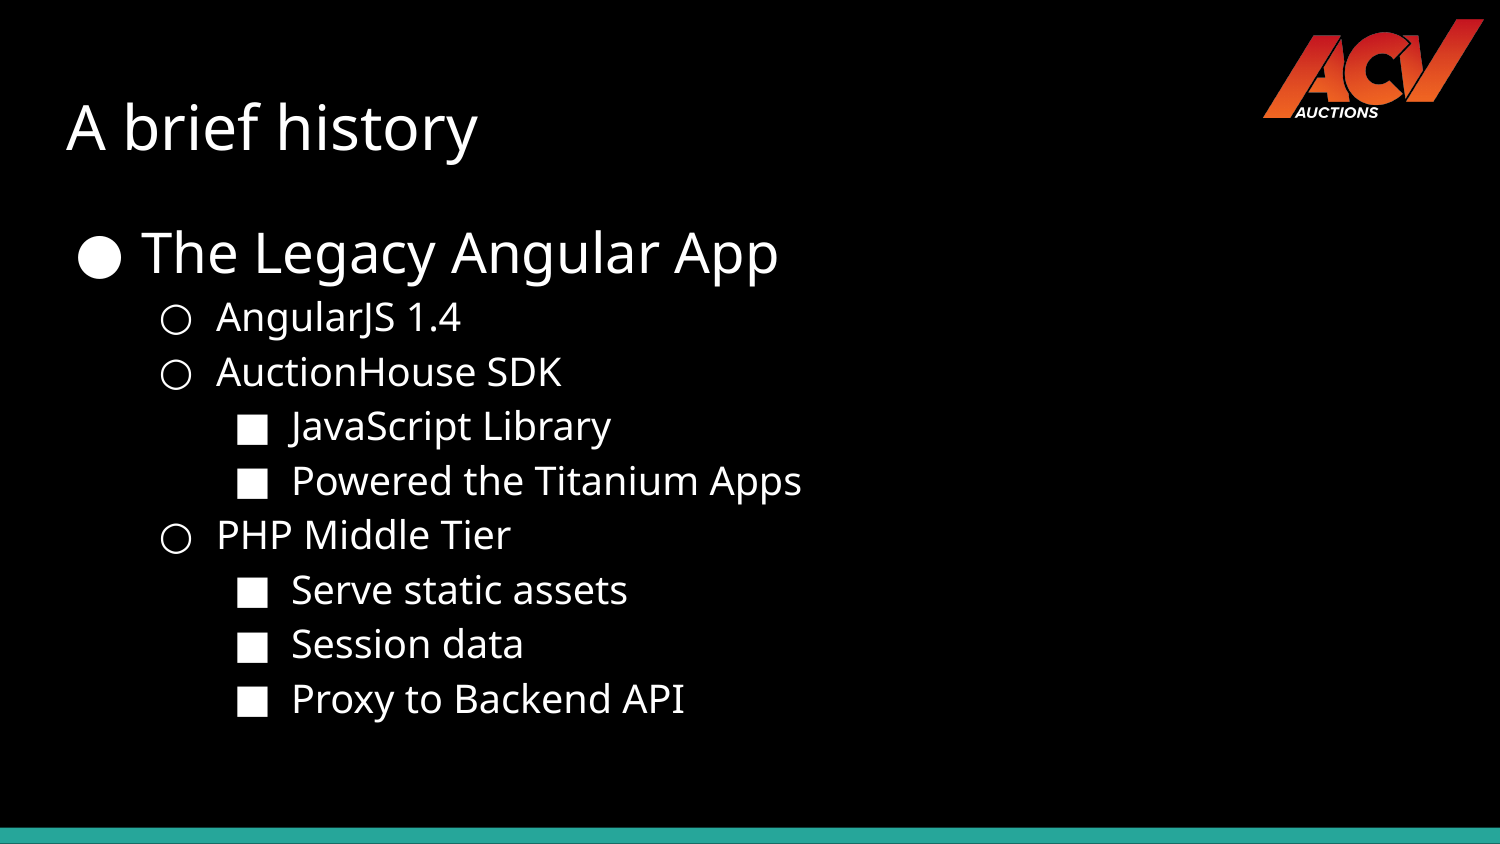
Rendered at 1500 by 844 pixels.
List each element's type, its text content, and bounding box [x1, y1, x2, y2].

title A brief history [51, 72, 1449, 174]
picture [1262, 19, 1484, 118]
list The Legacy Angular App AngularJS 1.4 AuctionHouse SDK JavaScript Library Powered the Titanium Apps PHP Middle Tier Serve static assets Session data Proxy to Backend API [51, 192, 1449, 750]
